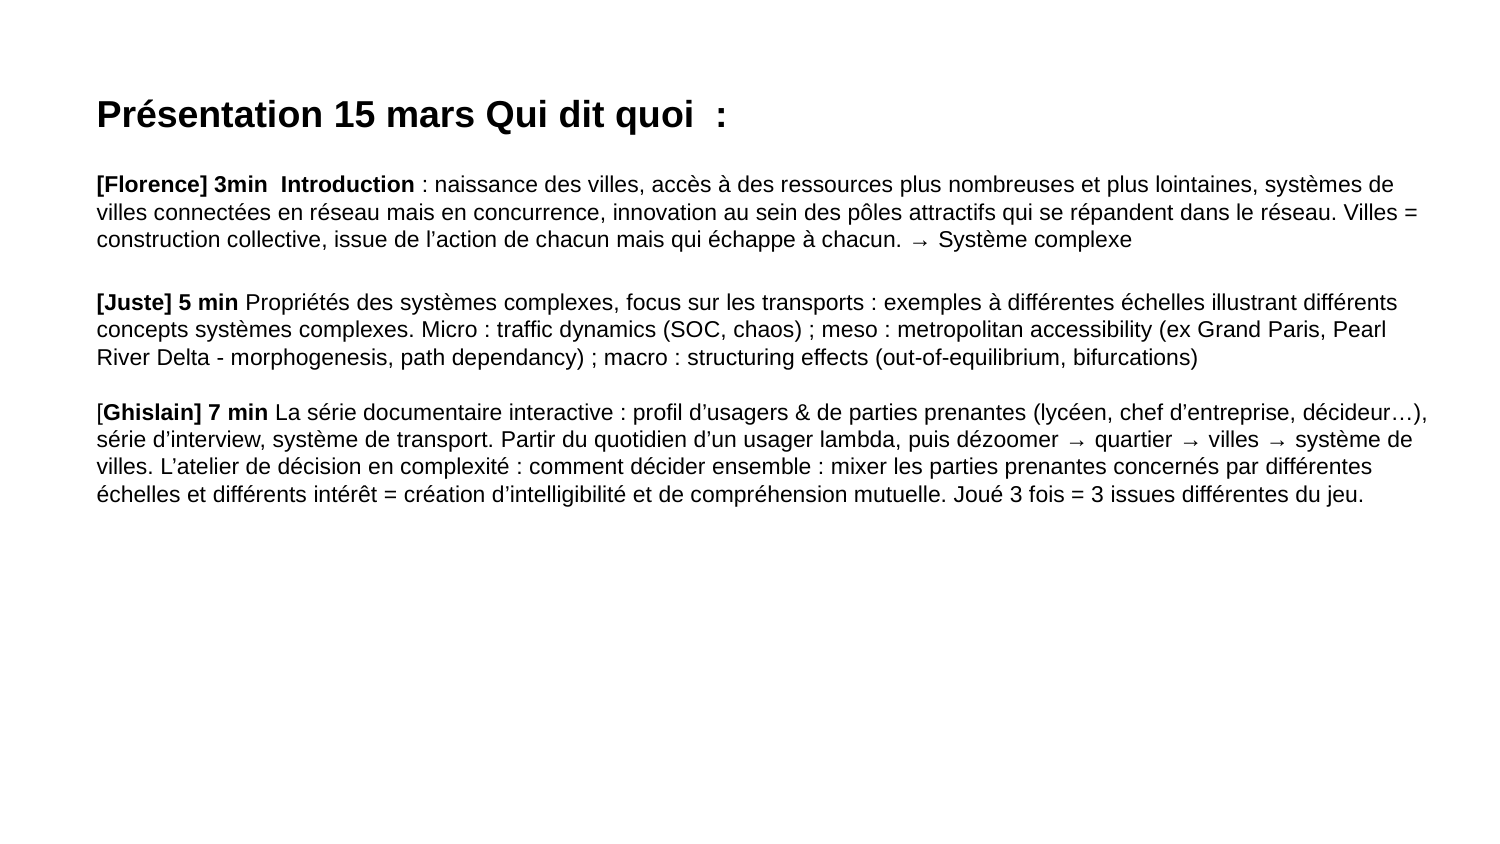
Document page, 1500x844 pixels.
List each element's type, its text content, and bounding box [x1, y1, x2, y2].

text_box Présentation 15 mars Qui dit quoi : [Florence] 3min Introduction : naissance des villes, accès à des ressources plus nombreuses et plus lointaines, systèmes de villes connectées en réseau mais en concurrence, innovation au sein des pôles attractifs qui se répandent dans le réseau. Villes = construction collective, issue de l’action de chacun mais qui échappe à chacun. → Système complexe [Juste] 5 min Propriétés des systèmes complexes, focus sur les transports : exemples à différentes échelles illustrant différents concepts systèmes complexes. Micro : traffic dynamics (SOC, chaos) ; meso : metropolitan accessibility (ex Grand Paris, Pearl River Delta - morphogenesis, path dependancy) ; macro : structuring effects (out-of-equilibrium, bifurcations) [Ghislain] 7 min La série documentaire interactive : profil d’usagers & de parties prenantes (lycéen, chef d’entreprise, décideur…), série d’interview, système de transport. Partir du quotidien d’un usager lambda, puis dézoomer → quartier → villes → système de villes. L’atelier de décision en complexité : comment décider ensemble : mixer les parties prenantes concernés par différentes échelles et différents intérêt = création d’intelligibilité et de compréhension mutuelle. Joué 3 fois = 3 issues différentes du jeu. [81, 75, 1446, 698]
